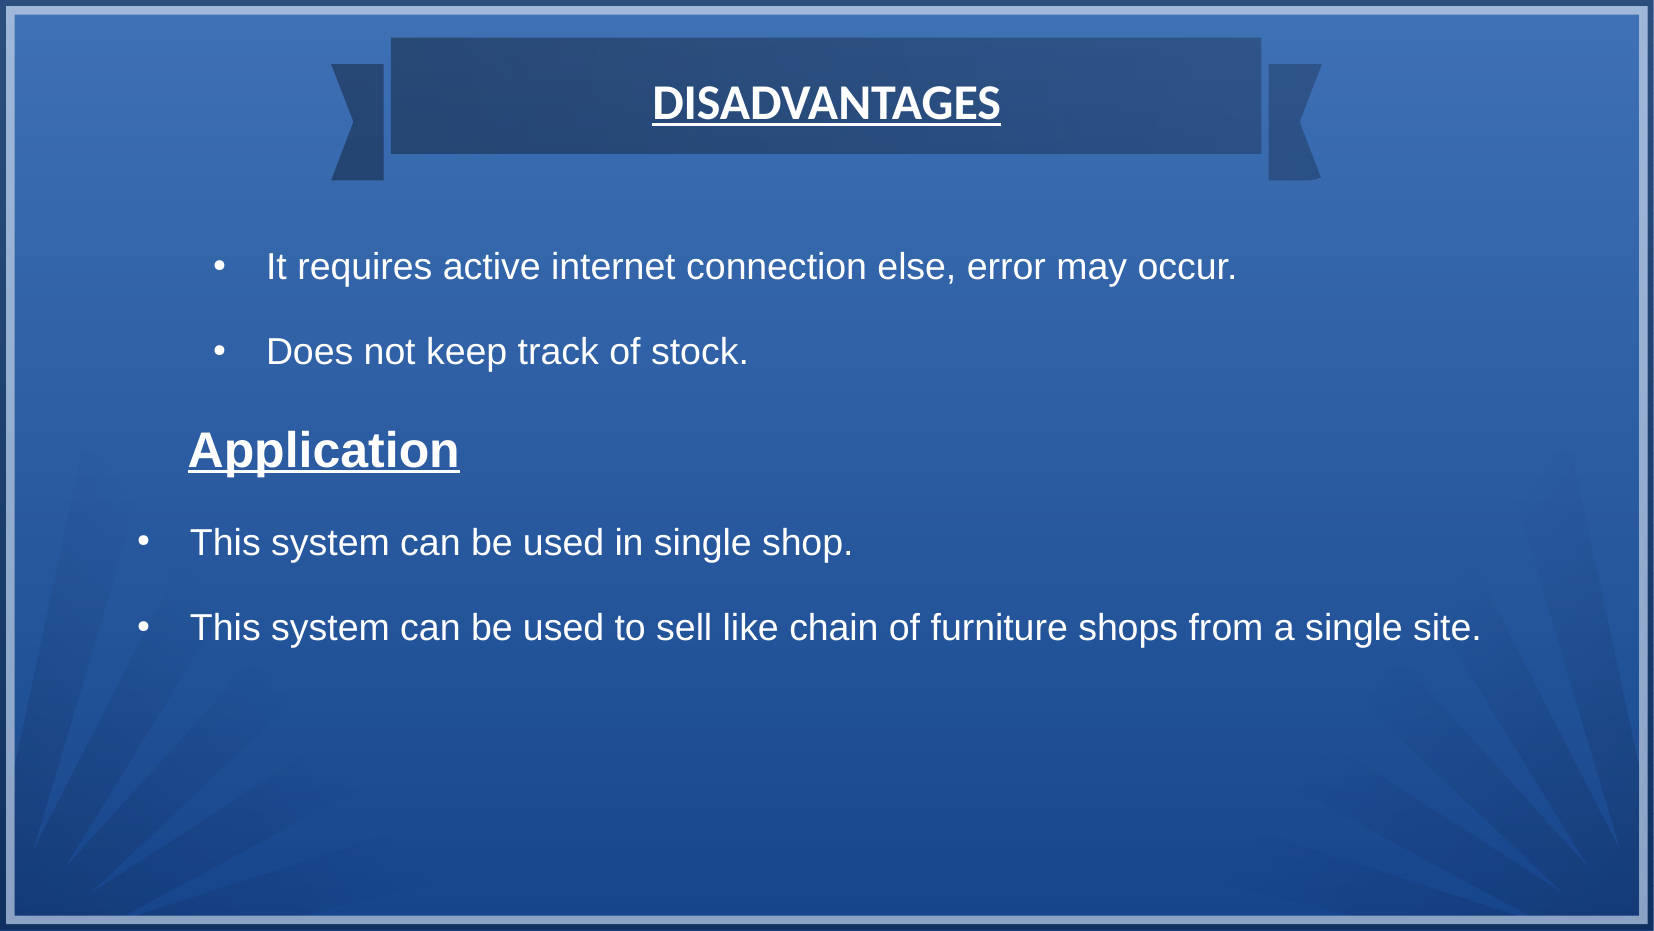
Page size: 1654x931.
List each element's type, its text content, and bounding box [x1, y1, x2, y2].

list It requires active internet connection else, error may occur. Does not keep track of stock. Application This system can be used in single shop. This system can be used to sell like chain of furniture shops from a single site. [82, 224, 1571, 848]
title DISADVANTAGES [389, 35, 1264, 154]
